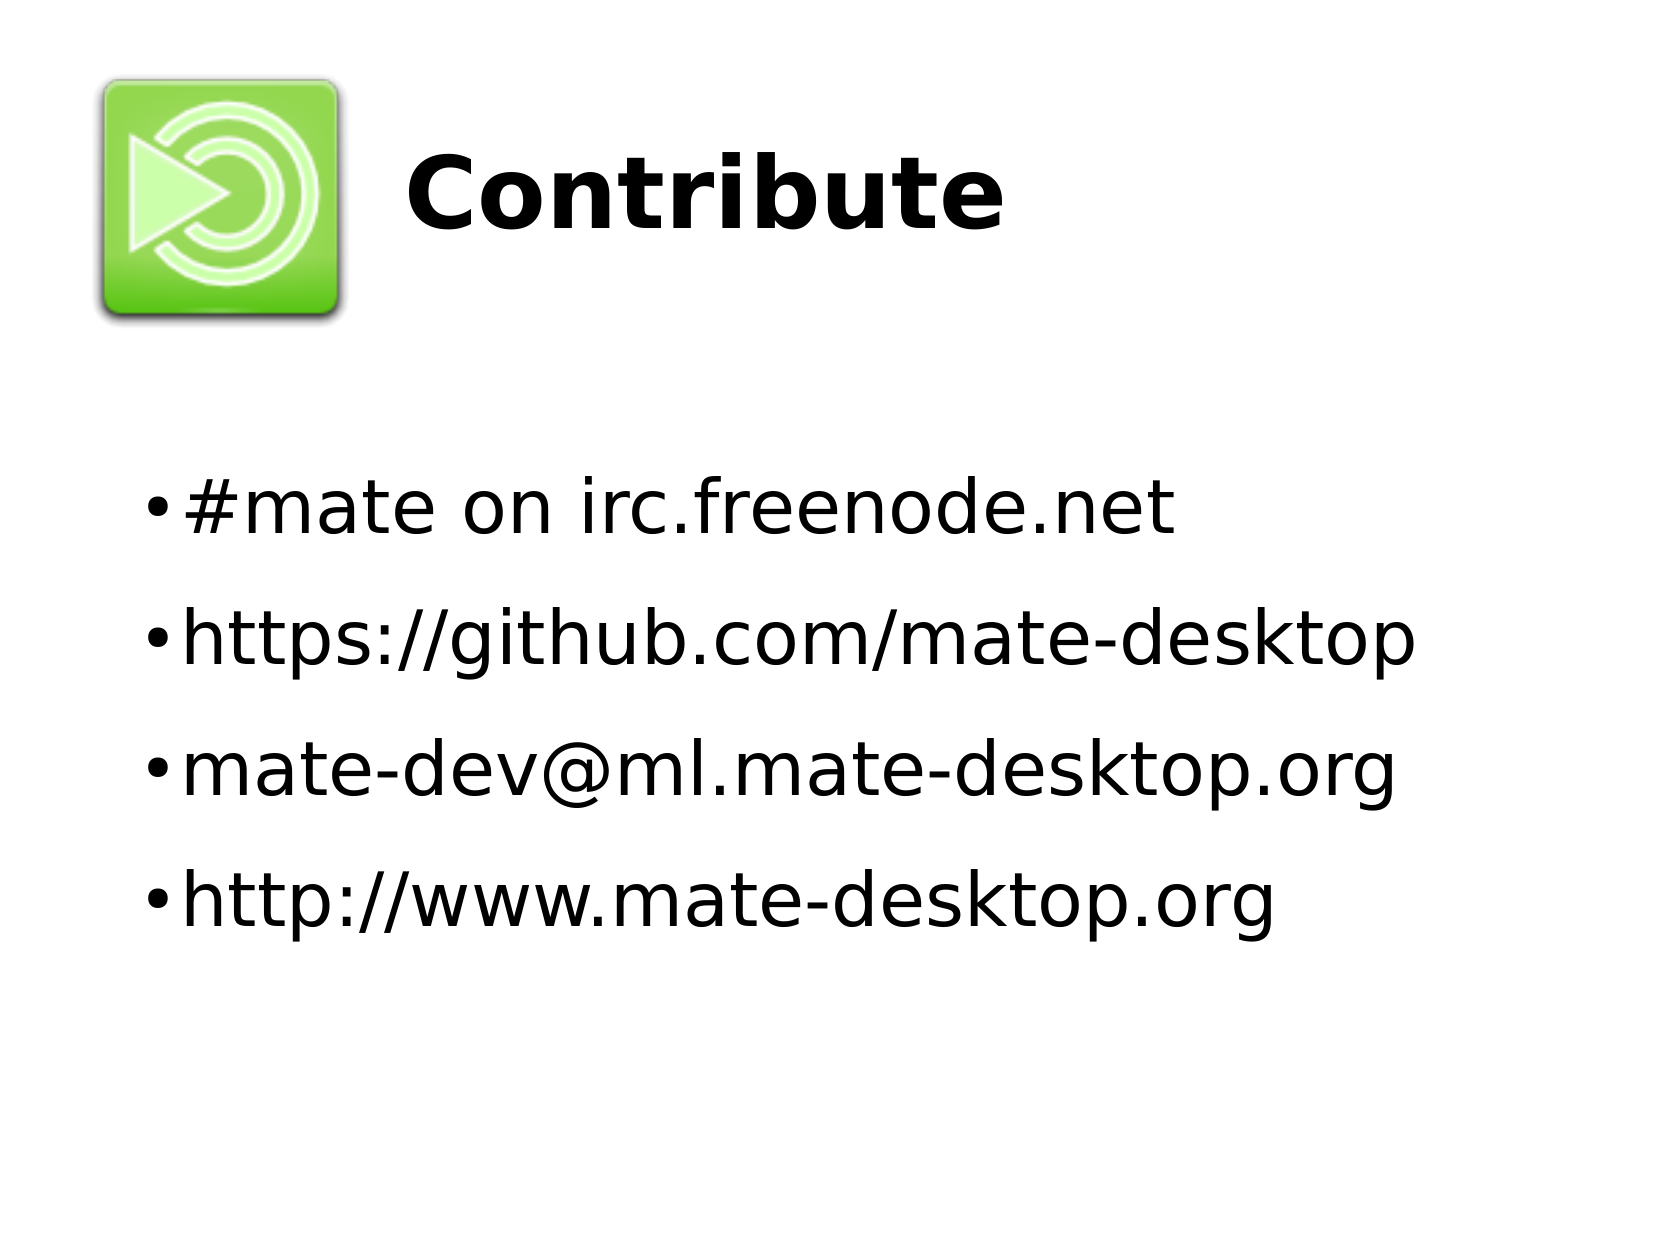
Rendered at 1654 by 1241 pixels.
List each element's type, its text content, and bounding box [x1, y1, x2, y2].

text_box #mate on irc.freenode.net https://github.com/mate-desktop mate-dev@ml.mate-desktop.org http://www.mate-desktop.org [129, 413, 1459, 909]
picture [88, 64, 355, 331]
text_box Contribute [389, 128, 1583, 260]
